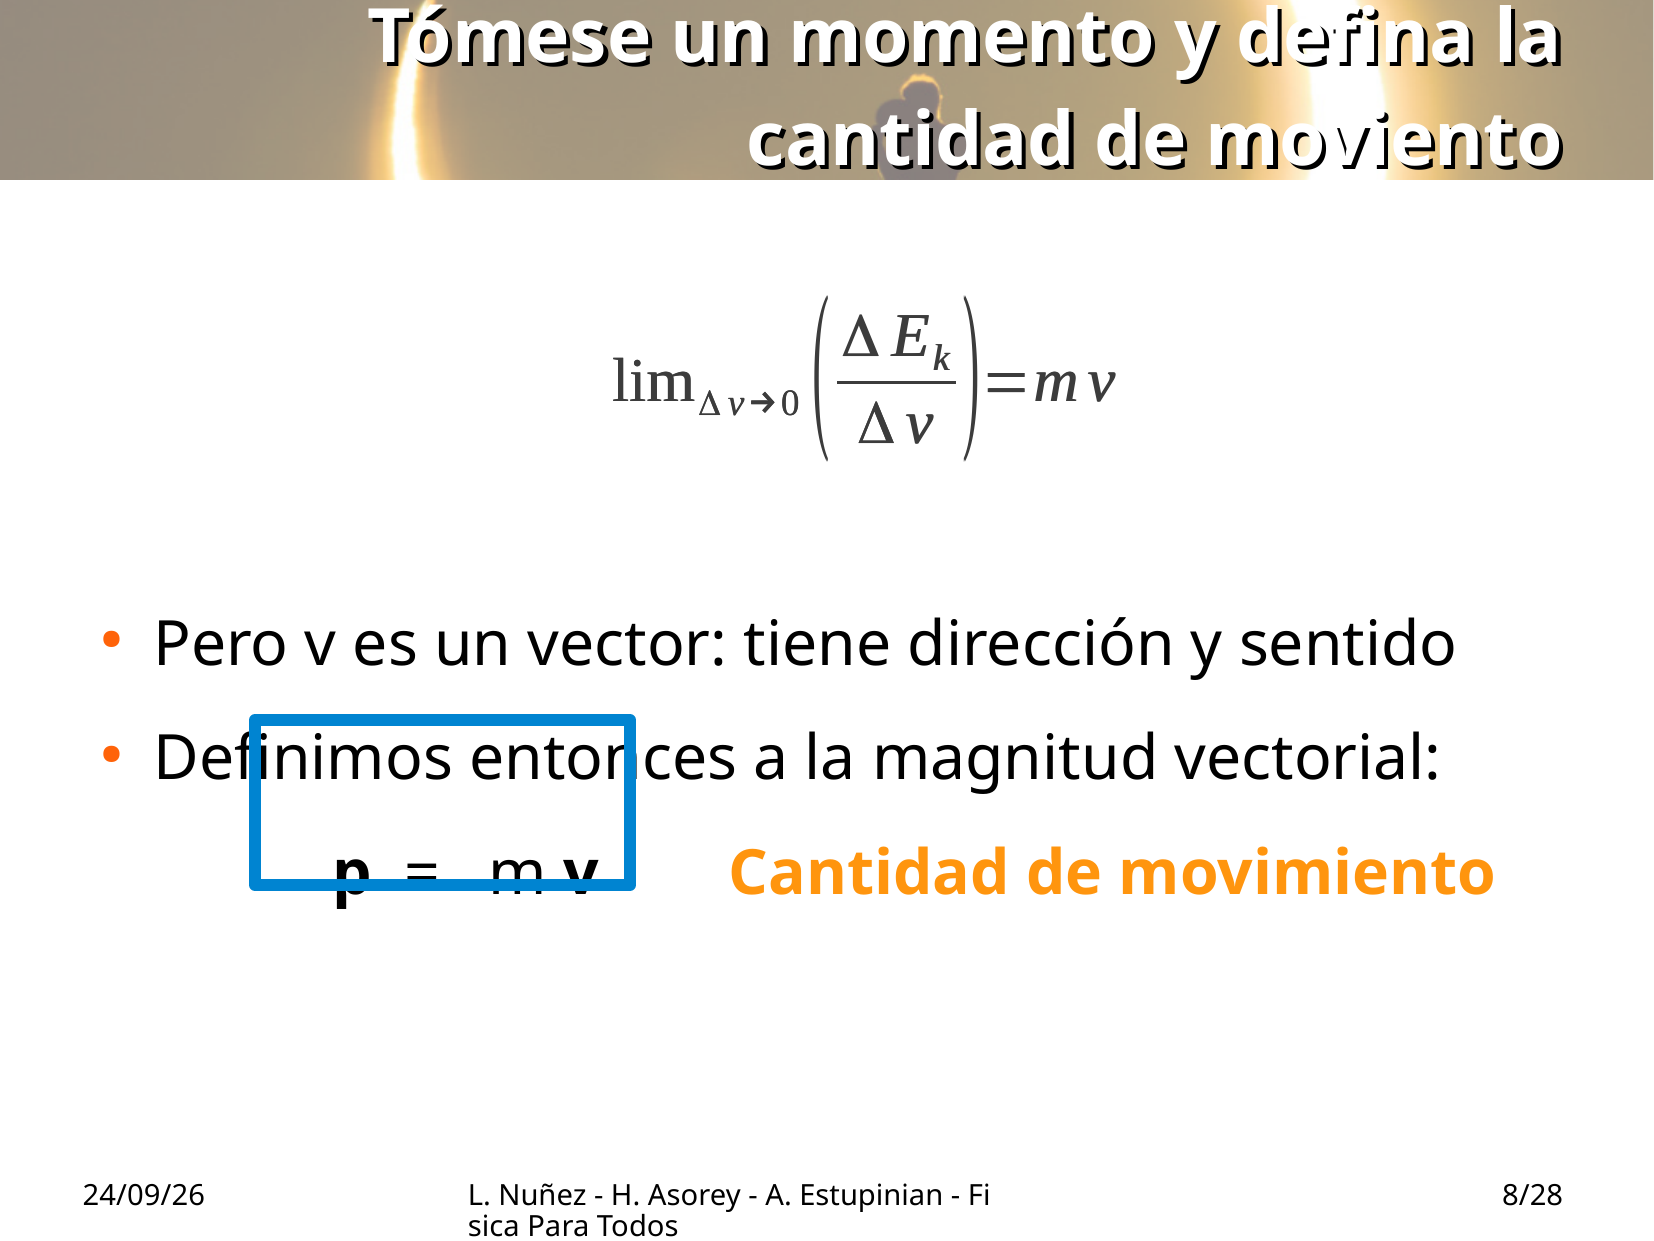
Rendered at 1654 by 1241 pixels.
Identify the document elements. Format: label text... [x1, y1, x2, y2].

list Pero v es un vector: tiene dirección y sentido Definimos entonces a la magnitud vectorial: p = m v Cantidad de movimiento [82, 255, 1571, 1156]
chart [604, 292, 1126, 466]
title Tómese un momento y defina la cantidad de moviento [75, 0, 1564, 173]
picture [0, 0, 1654, 180]
